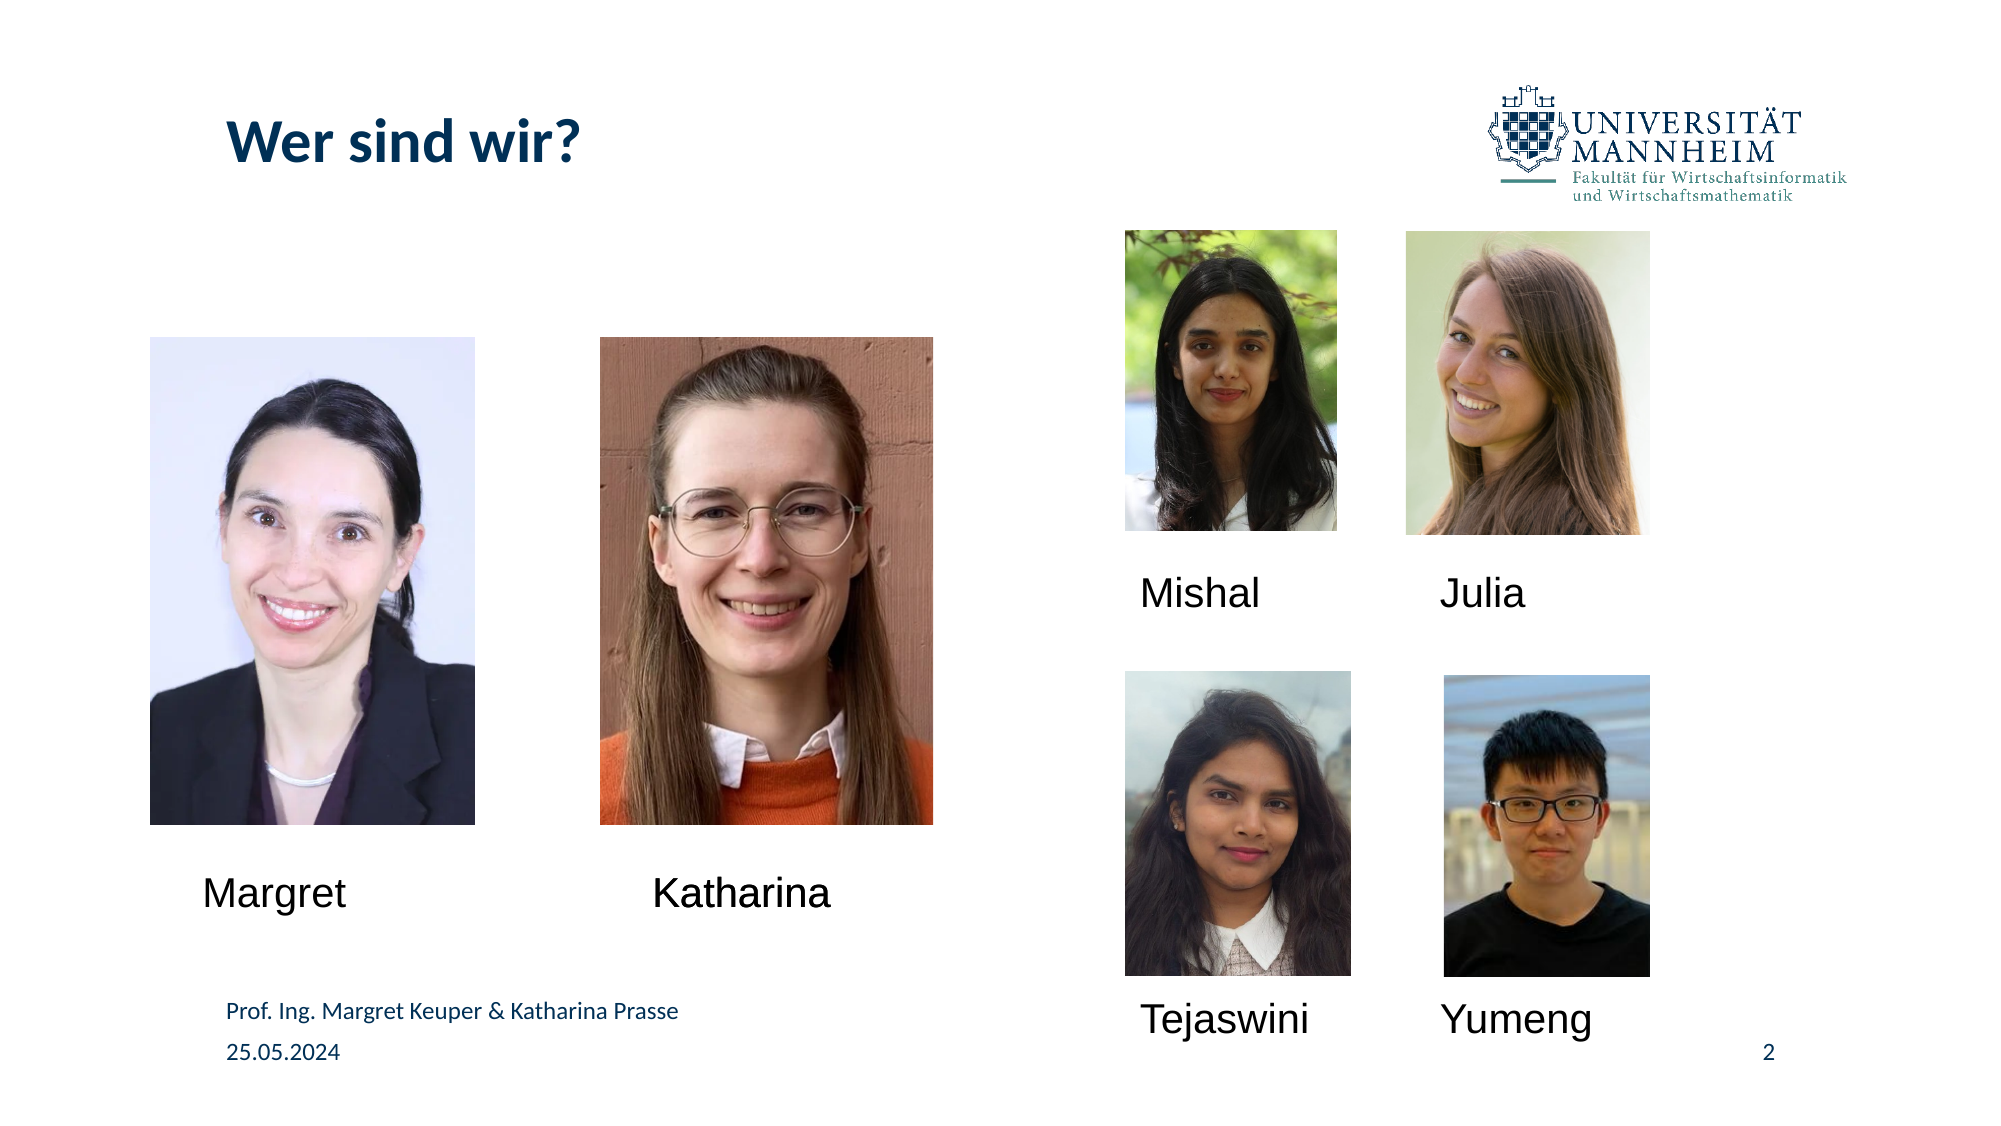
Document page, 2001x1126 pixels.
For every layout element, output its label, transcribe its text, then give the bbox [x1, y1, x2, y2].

picture [1405, 47, 1894, 536]
text_box Tejaswini [1125, 988, 1351, 1088]
picture [1125, 671, 1351, 976]
text_box Yumeng [1425, 988, 1651, 1088]
picture [600, 337, 934, 826]
text_box Margret [187, 862, 451, 924]
text_box Katharina [637, 862, 863, 962]
text_box Julia [1425, 562, 1651, 662]
picture [1125, 230, 1337, 531]
title Wer sind wir? [226, 100, 1286, 306]
text_box Mishal [1125, 562, 1351, 662]
picture [150, 337, 475, 826]
picture [1443, 675, 1650, 977]
